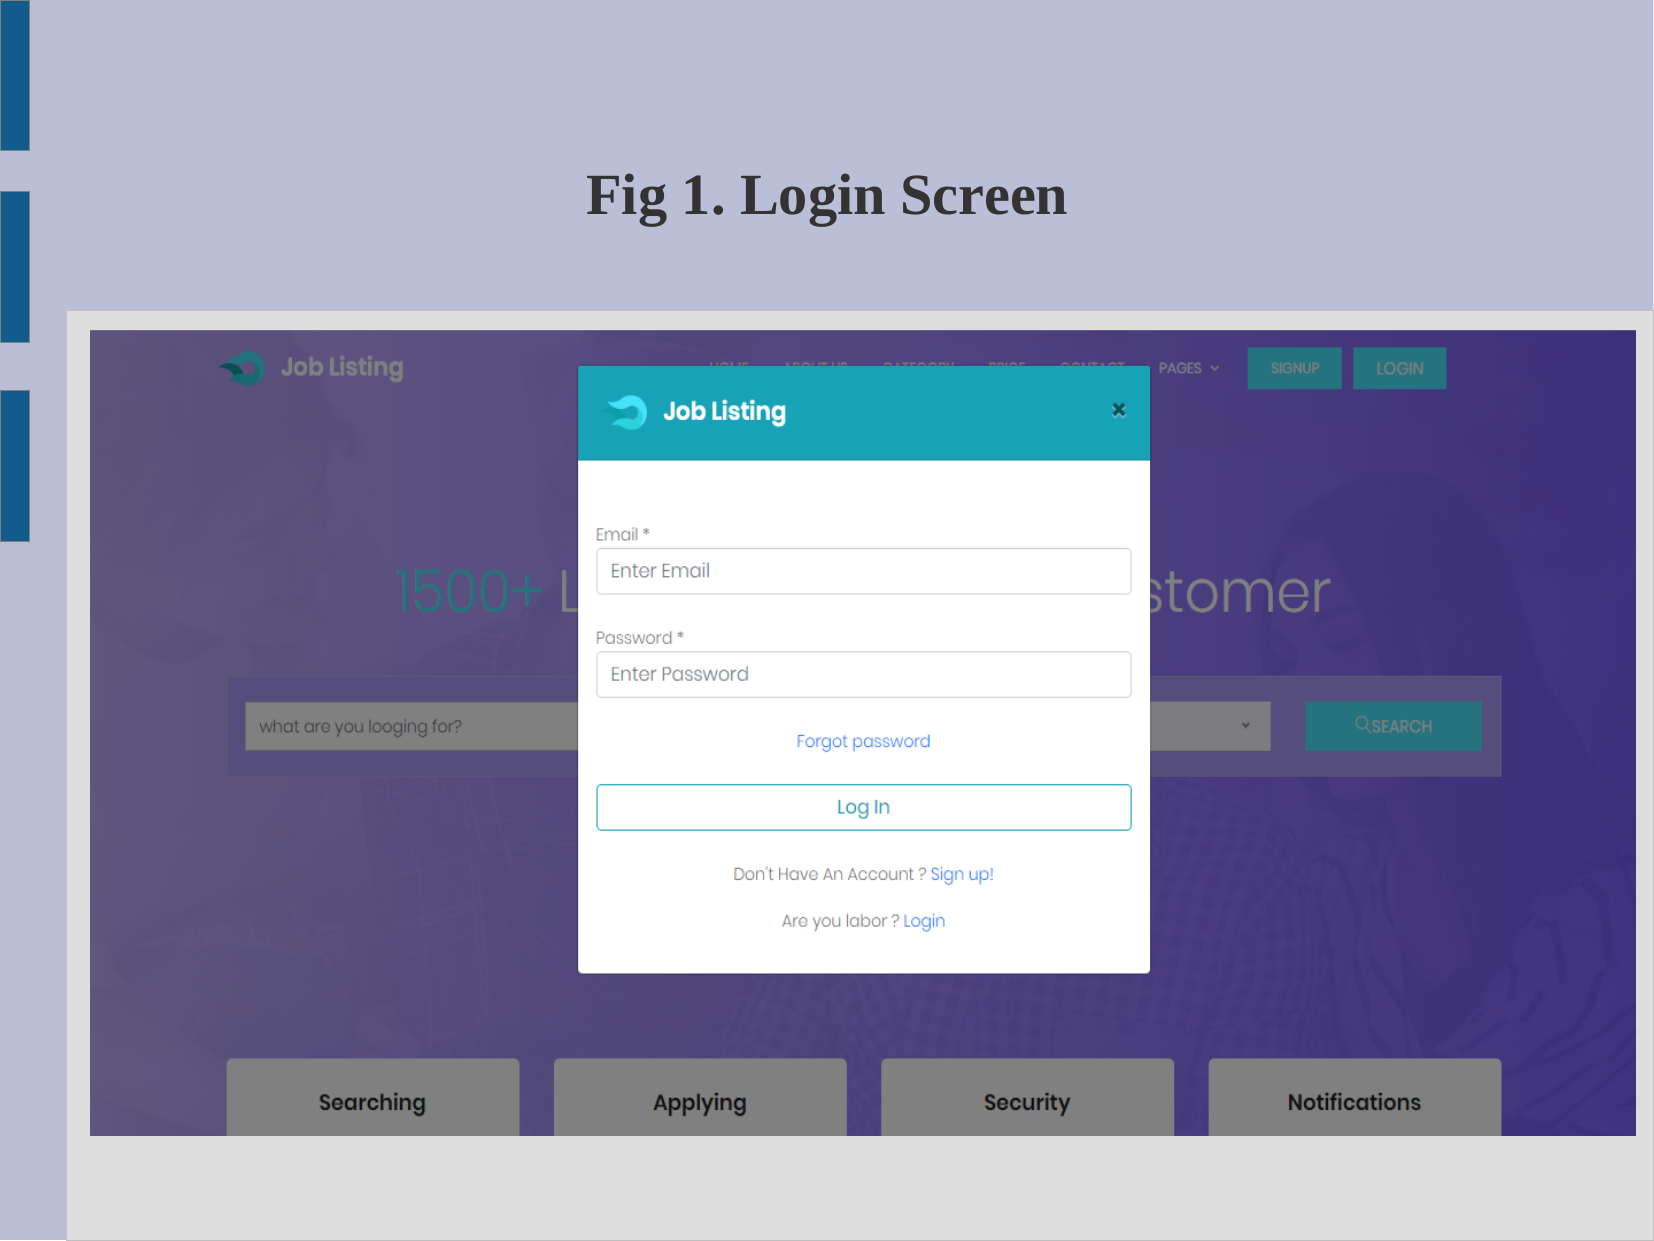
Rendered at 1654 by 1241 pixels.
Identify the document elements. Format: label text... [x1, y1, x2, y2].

title Fig 1. Login Screen [121, 91, 1534, 299]
picture [90, 329, 1636, 1136]
